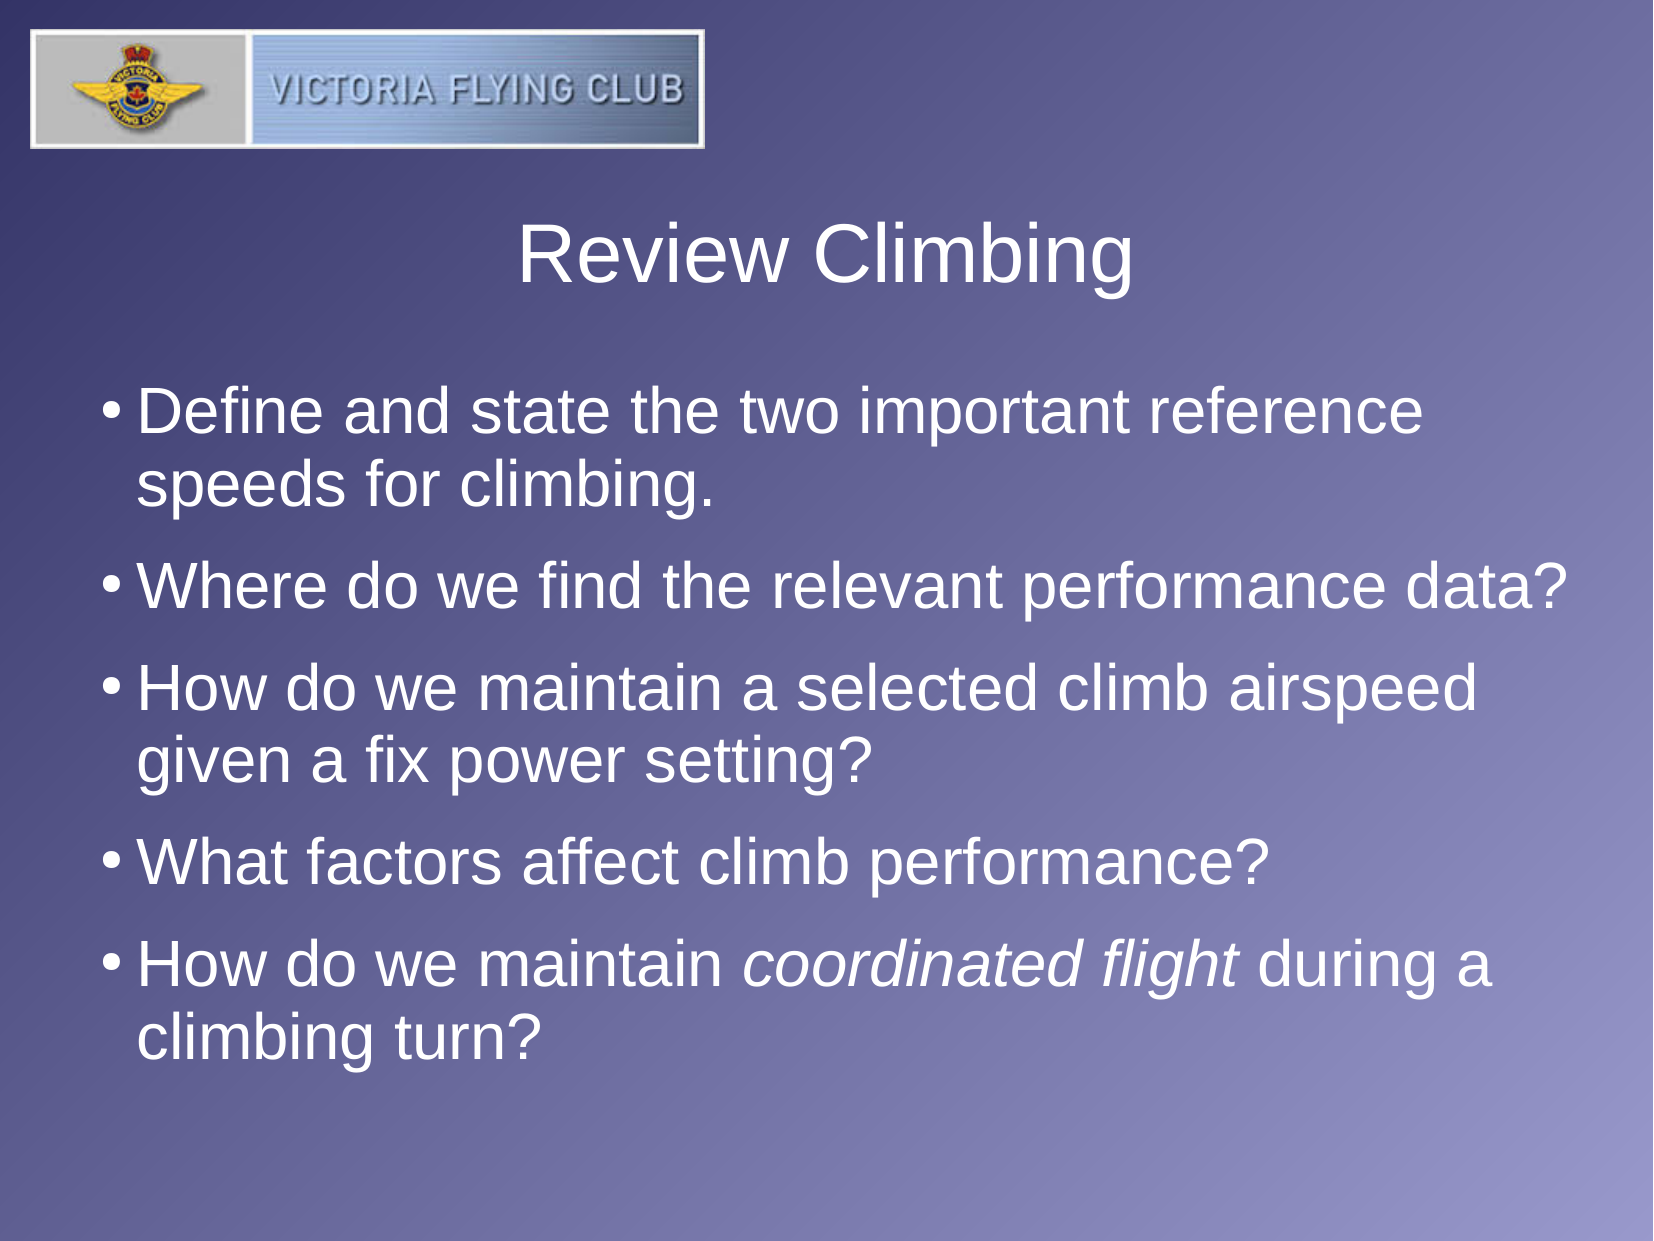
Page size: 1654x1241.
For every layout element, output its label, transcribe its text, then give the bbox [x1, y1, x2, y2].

list Define and state the two important reference speeds for climbing. Where do we find the relevant performance data? How do we maintain a selected climb airspeed given a fix power setting? What factors affect climb performance? How do we maintain coordinated flight during a climbing turn? [82, 375, 1571, 1095]
picture [30, 29, 705, 149]
title Review Climbing [82, 150, 1571, 358]
